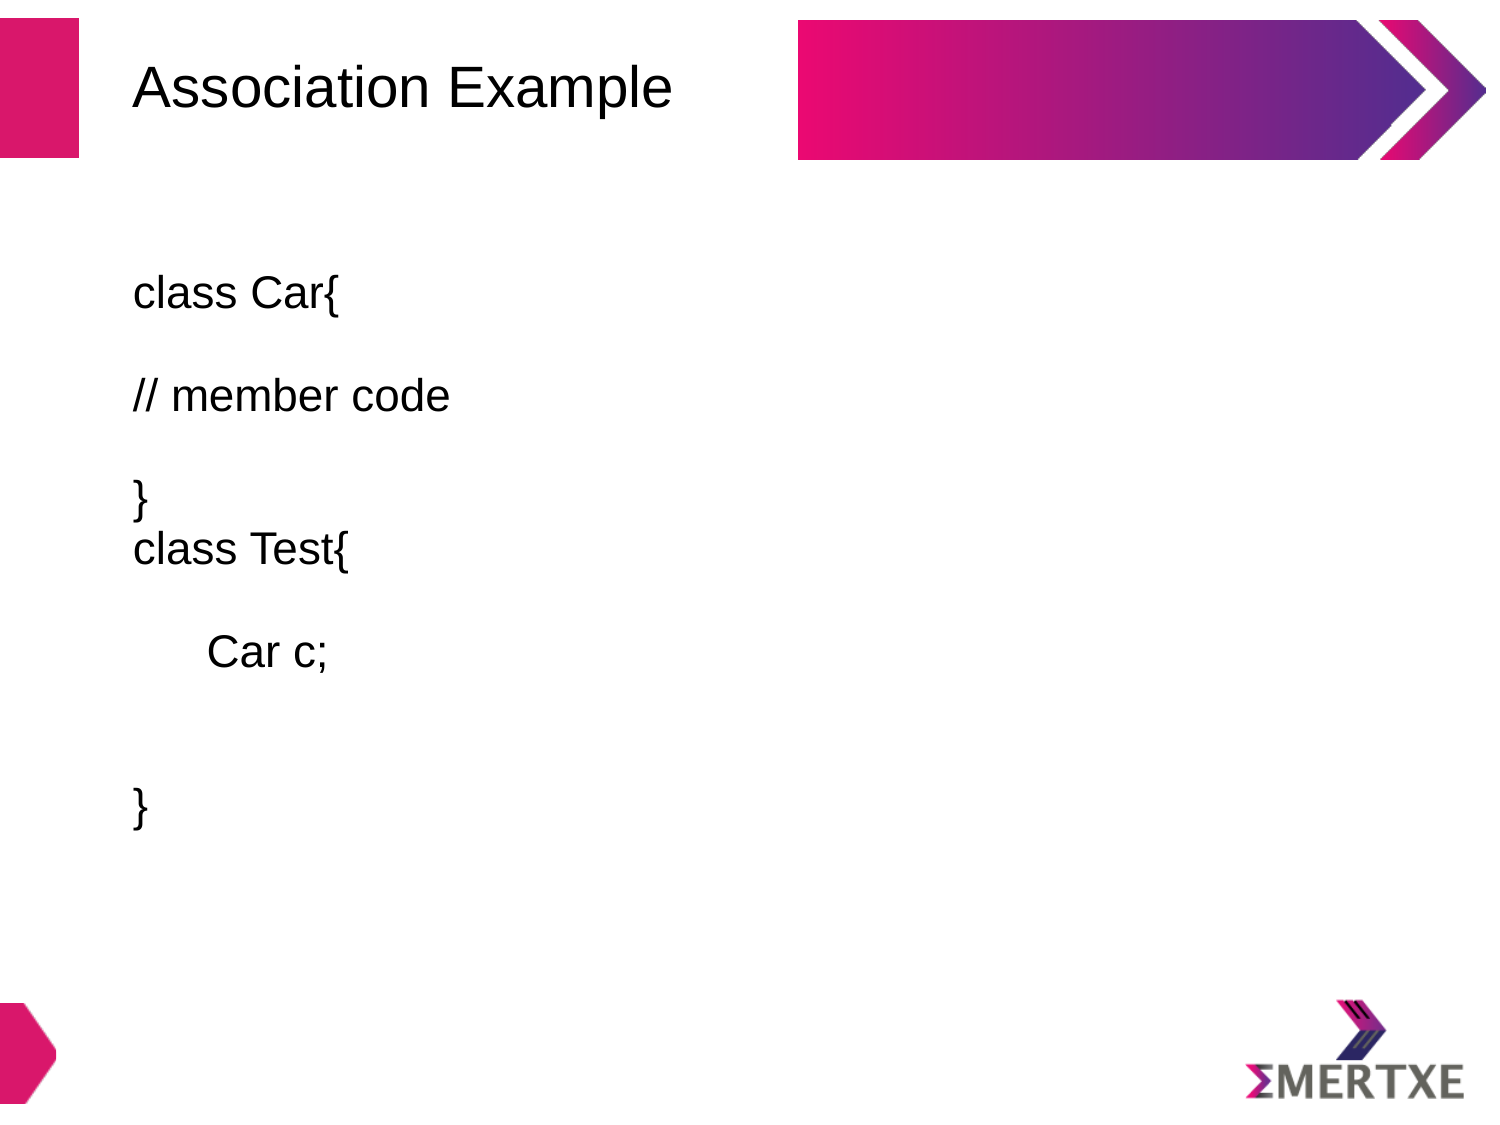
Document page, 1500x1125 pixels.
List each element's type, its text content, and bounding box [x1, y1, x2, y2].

picture [1245, 996, 1465, 1099]
picture [798, 20, 1486, 160]
text_box Association Example [118, 47, 768, 128]
text_box class Car{ // member code } class Test{ Car c; } [118, 259, 1347, 839]
